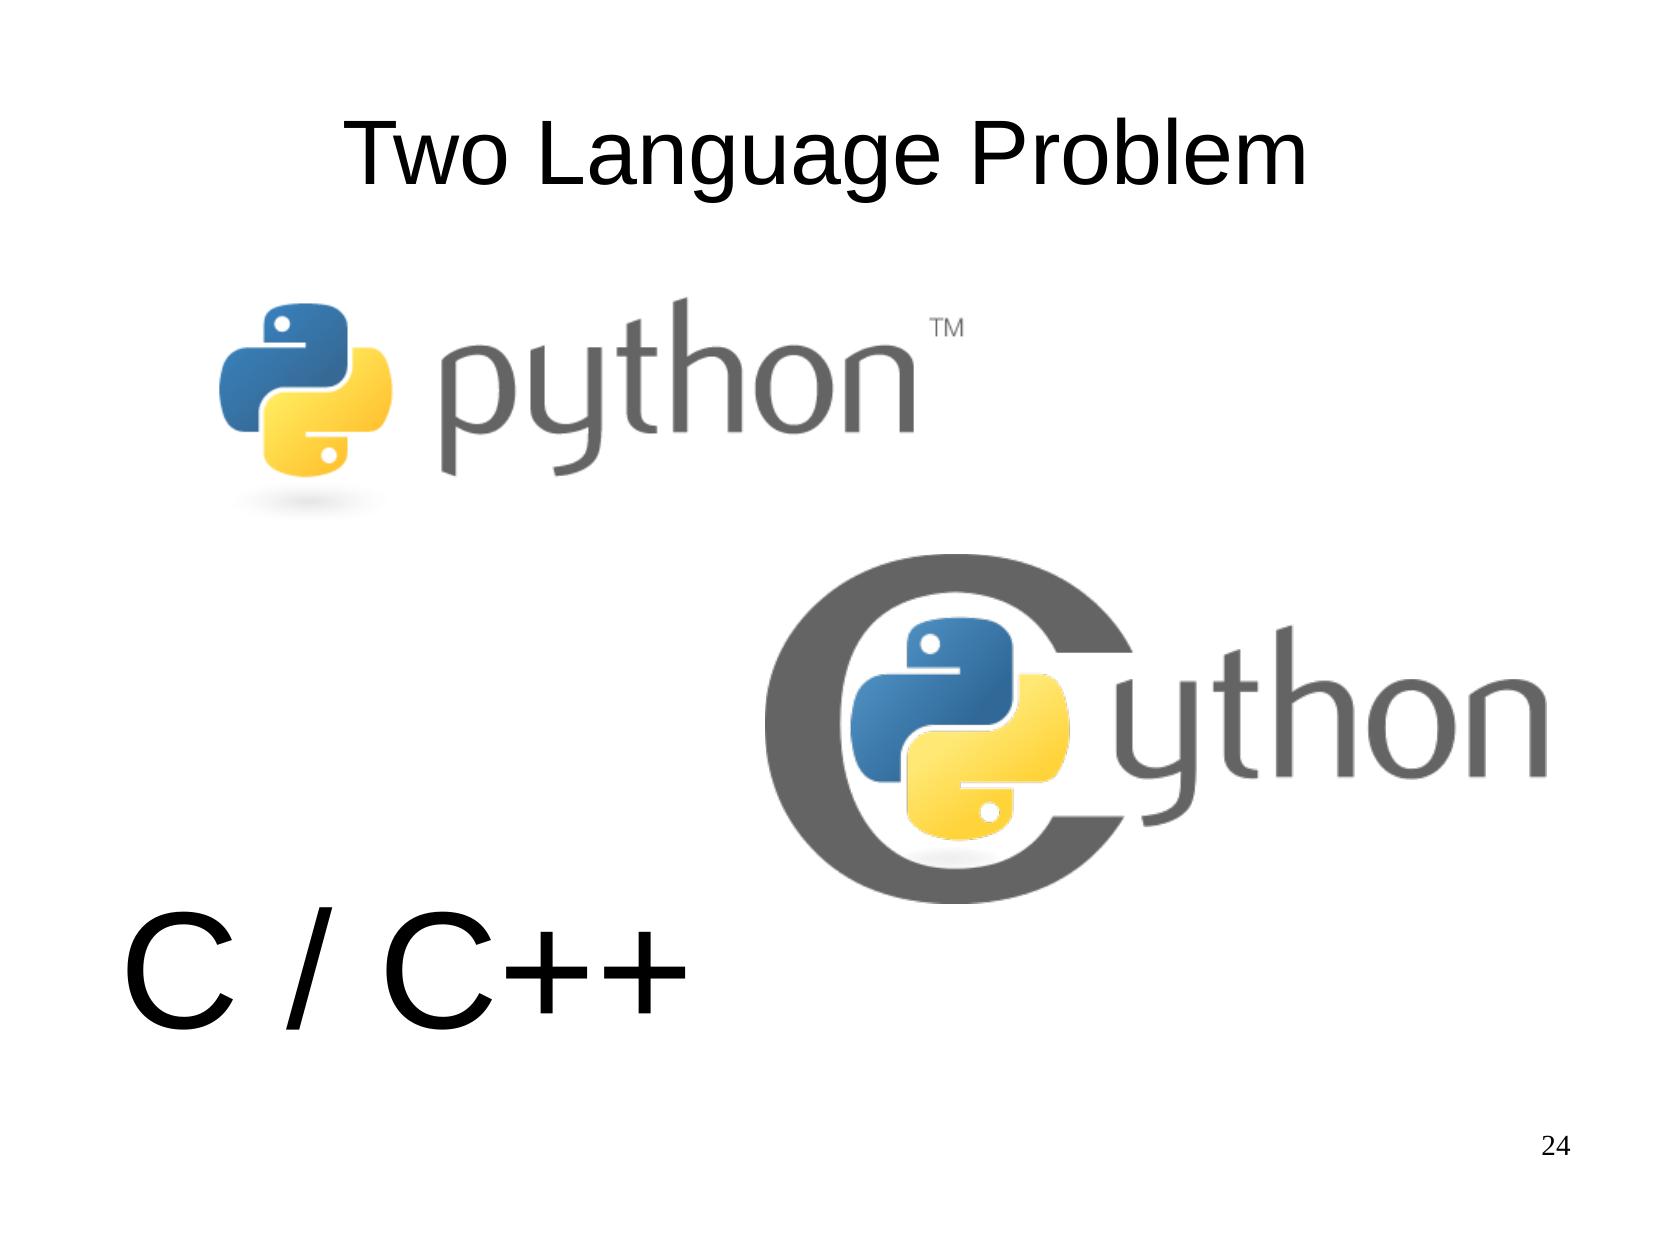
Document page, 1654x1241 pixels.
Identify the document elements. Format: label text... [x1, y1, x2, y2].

text_box C / C++ [105, 870, 766, 1072]
title Two Language Problem [82, 49, 1571, 257]
picture [96, 252, 1547, 904]
